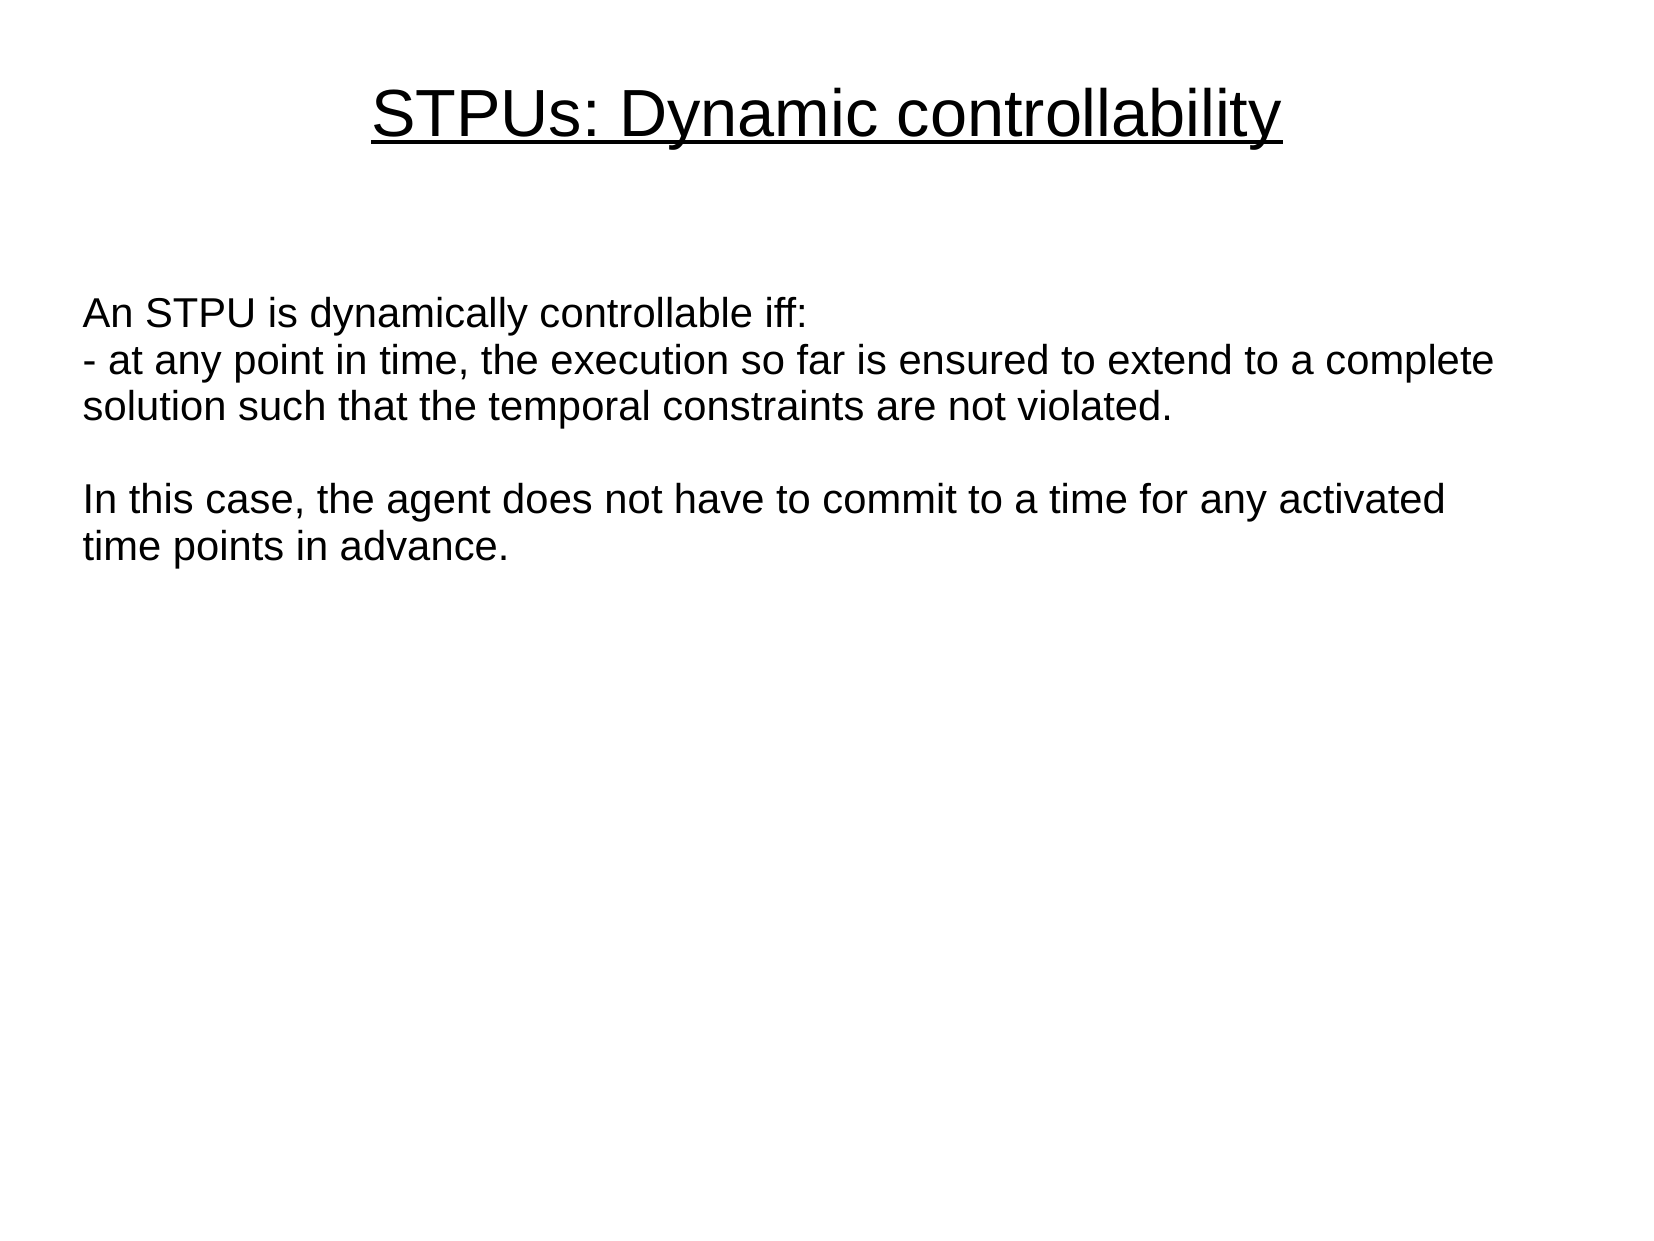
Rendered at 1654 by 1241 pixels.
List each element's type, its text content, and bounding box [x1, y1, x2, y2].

subtitle An STPU is dynamically controllable iff: - at any point in time, the execution so far is ensured to extend to a complete solution such that the temporal constraints are not violated. In this case, the agent does not have to commit to a time for any activated time points in advance. [82, 290, 1536, 573]
title STPUs: Dynamic controllability [82, 49, 1571, 178]
